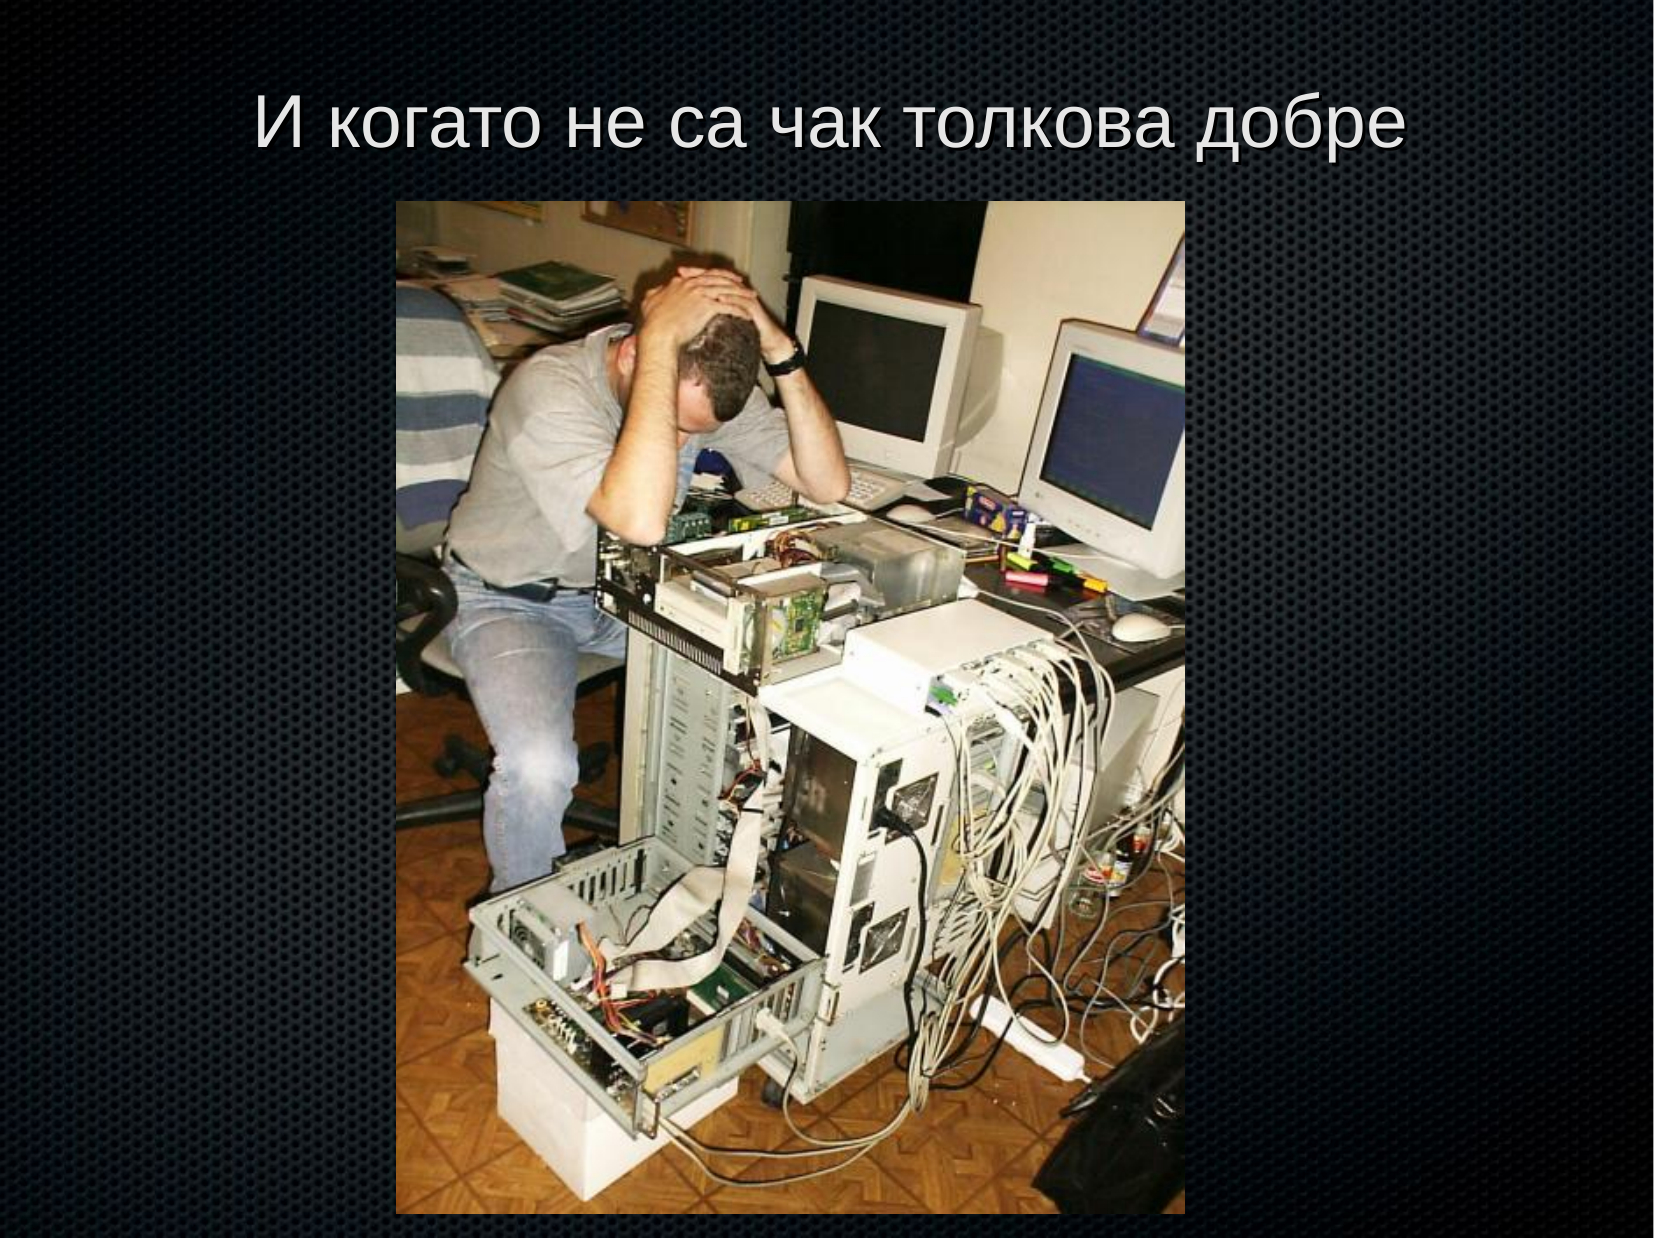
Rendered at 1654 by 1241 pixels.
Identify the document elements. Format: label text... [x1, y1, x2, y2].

picture [0, 0, 1654, 1238]
title И когато не са чак толкова добре [86, 25, 1576, 218]
